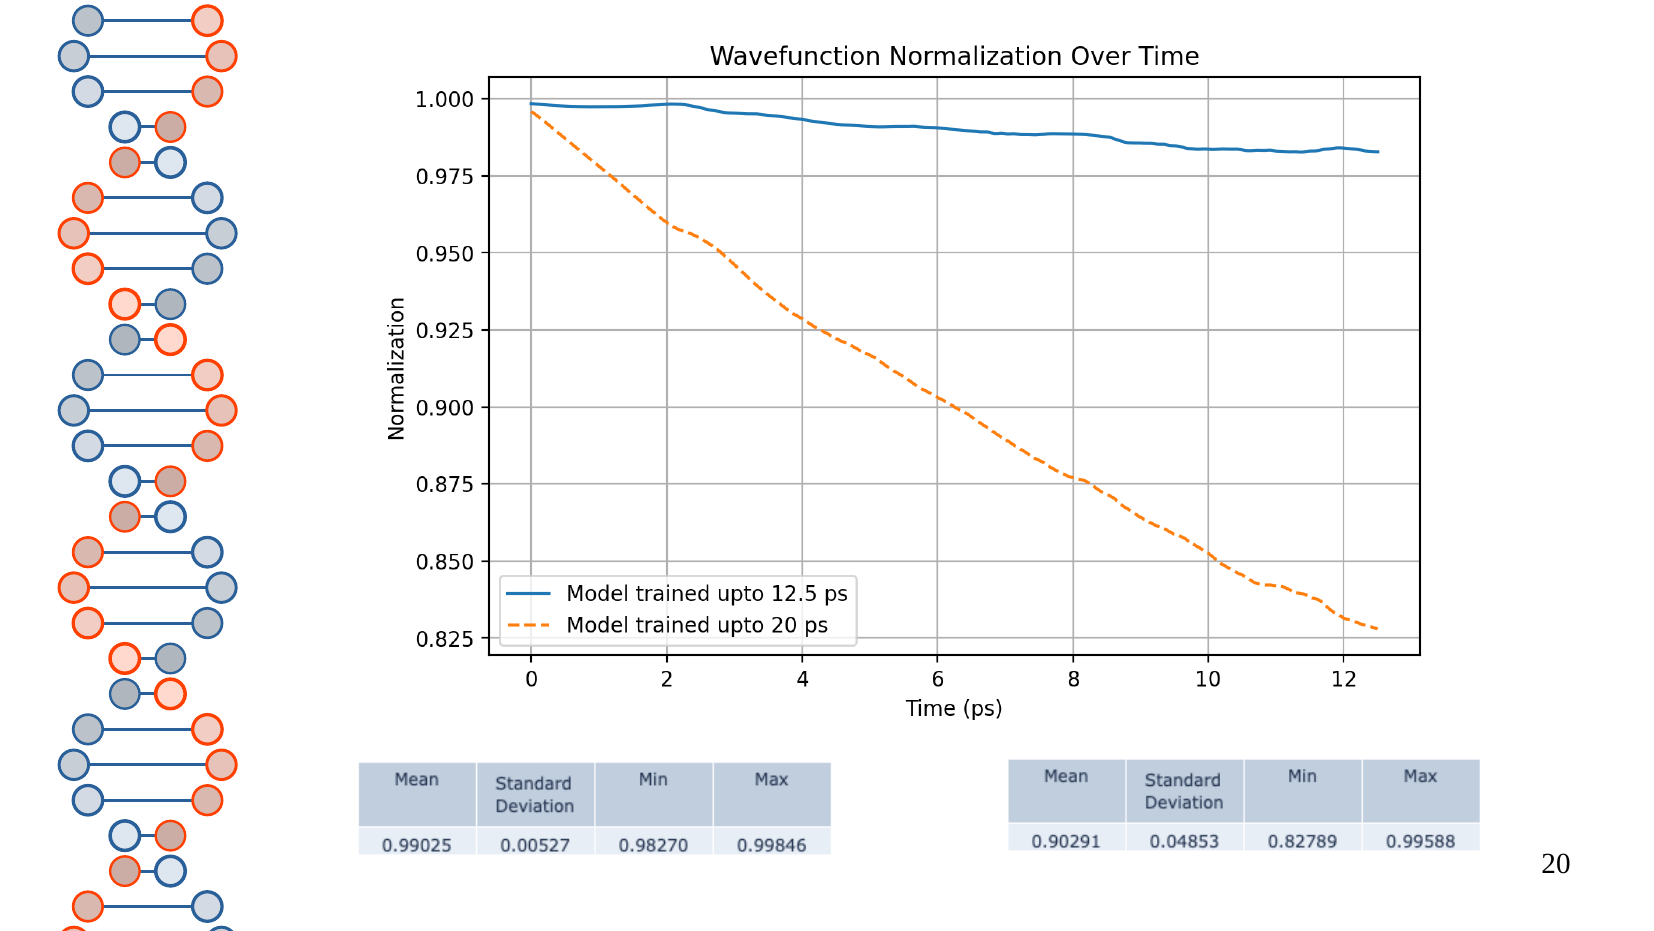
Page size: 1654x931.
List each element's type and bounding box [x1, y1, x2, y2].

picture [348, 749, 845, 870]
picture [999, 746, 1498, 870]
picture [370, 30, 1434, 736]
